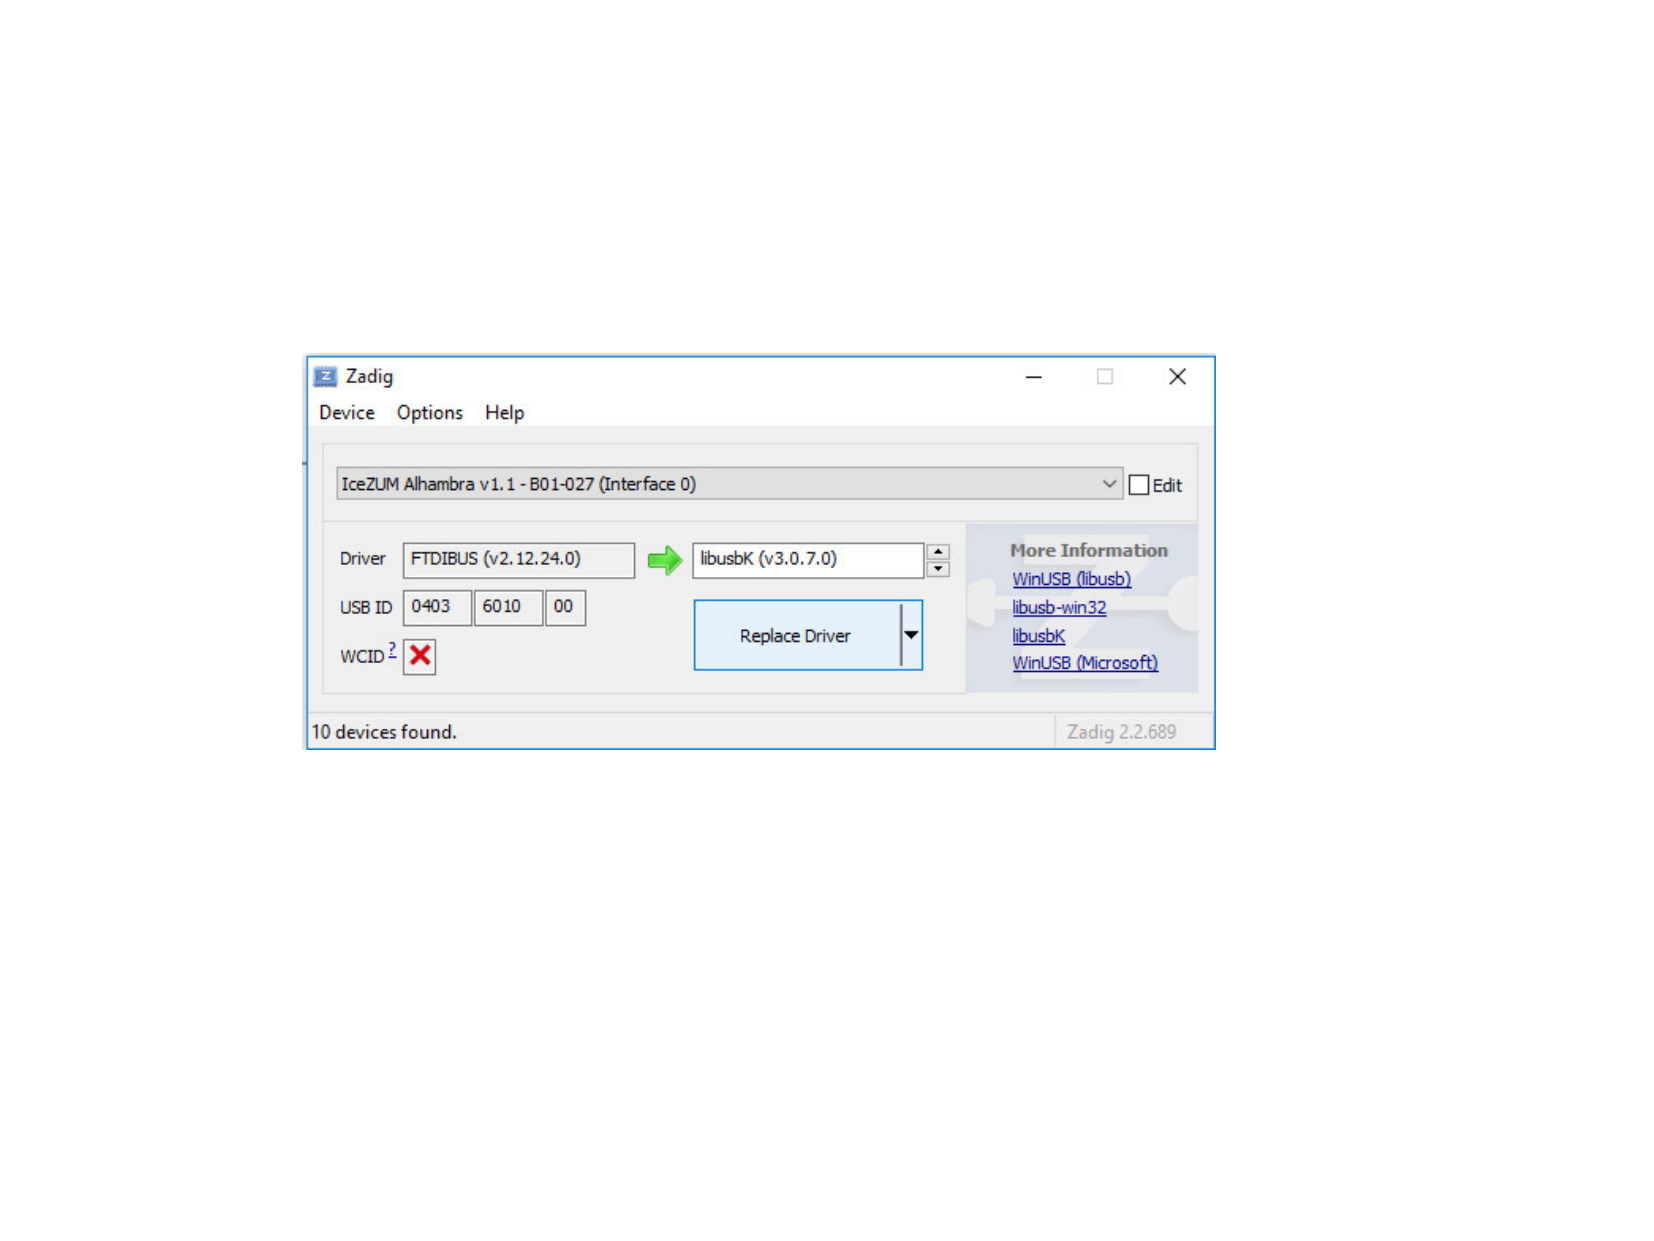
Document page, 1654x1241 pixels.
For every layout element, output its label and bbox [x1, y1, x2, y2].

picture [302, 353, 1216, 751]
